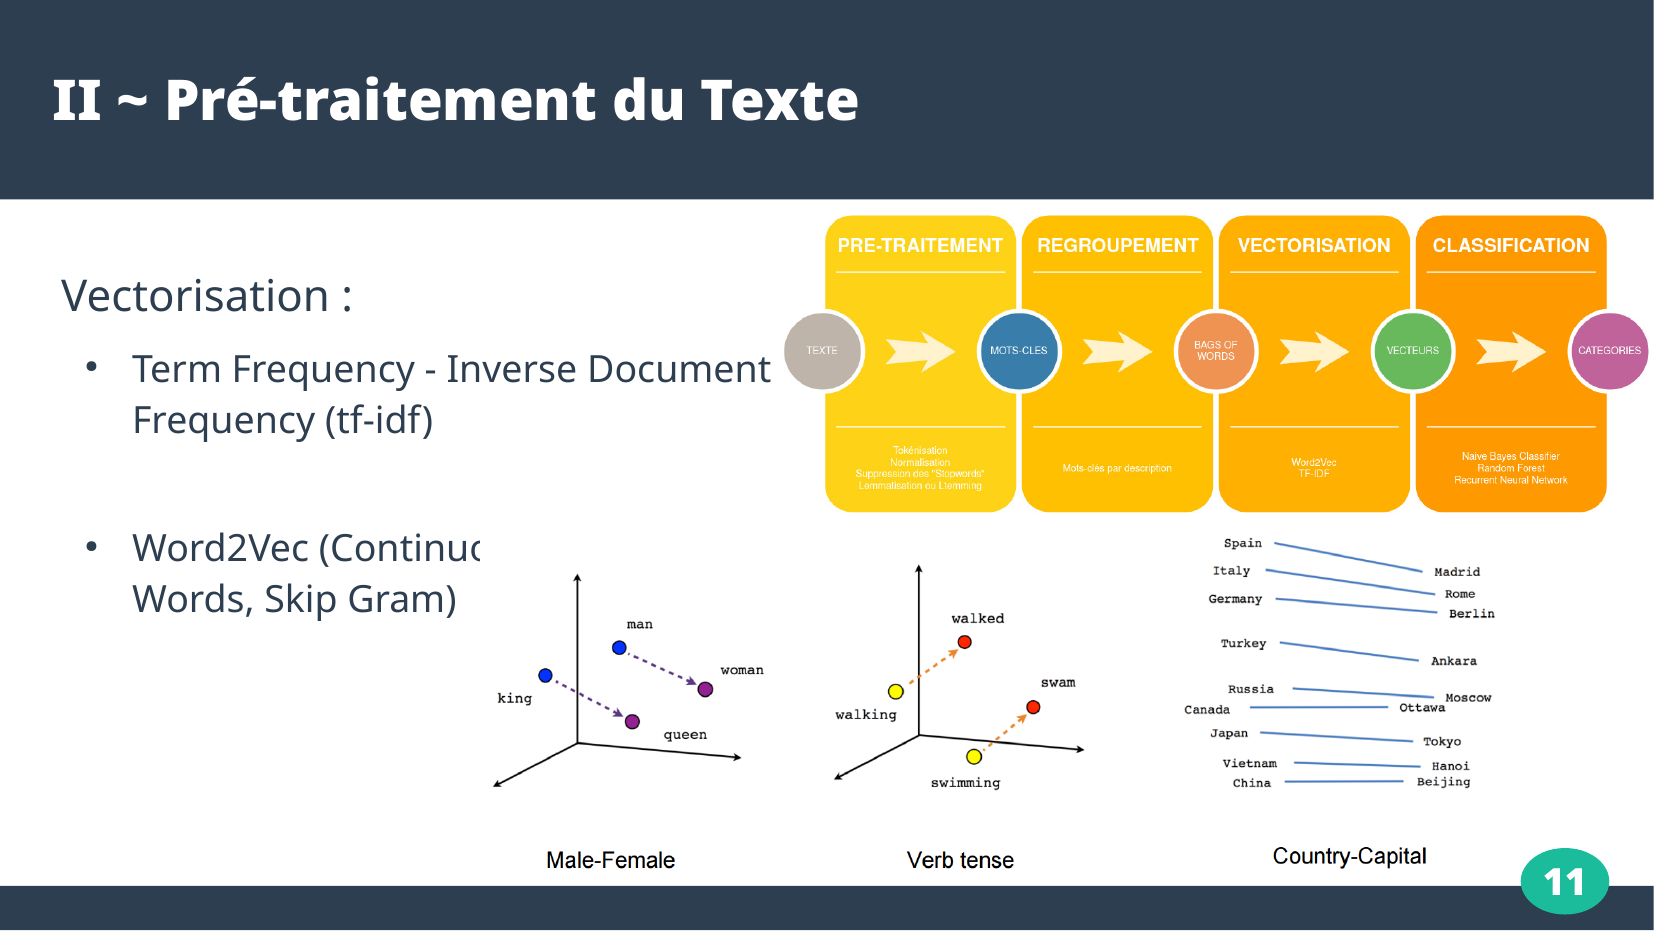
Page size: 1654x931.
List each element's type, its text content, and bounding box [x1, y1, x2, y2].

list Vectorisation : Term Frequency - Inverse Document Frequency (tf-idf) Word2Vec (Continuous Bags of Words, Skip Gram) [0, 174, 781, 796]
title II ~ Pré-traitement du Texte [0, 39, 1621, 158]
picture [480, 210, 1652, 883]
